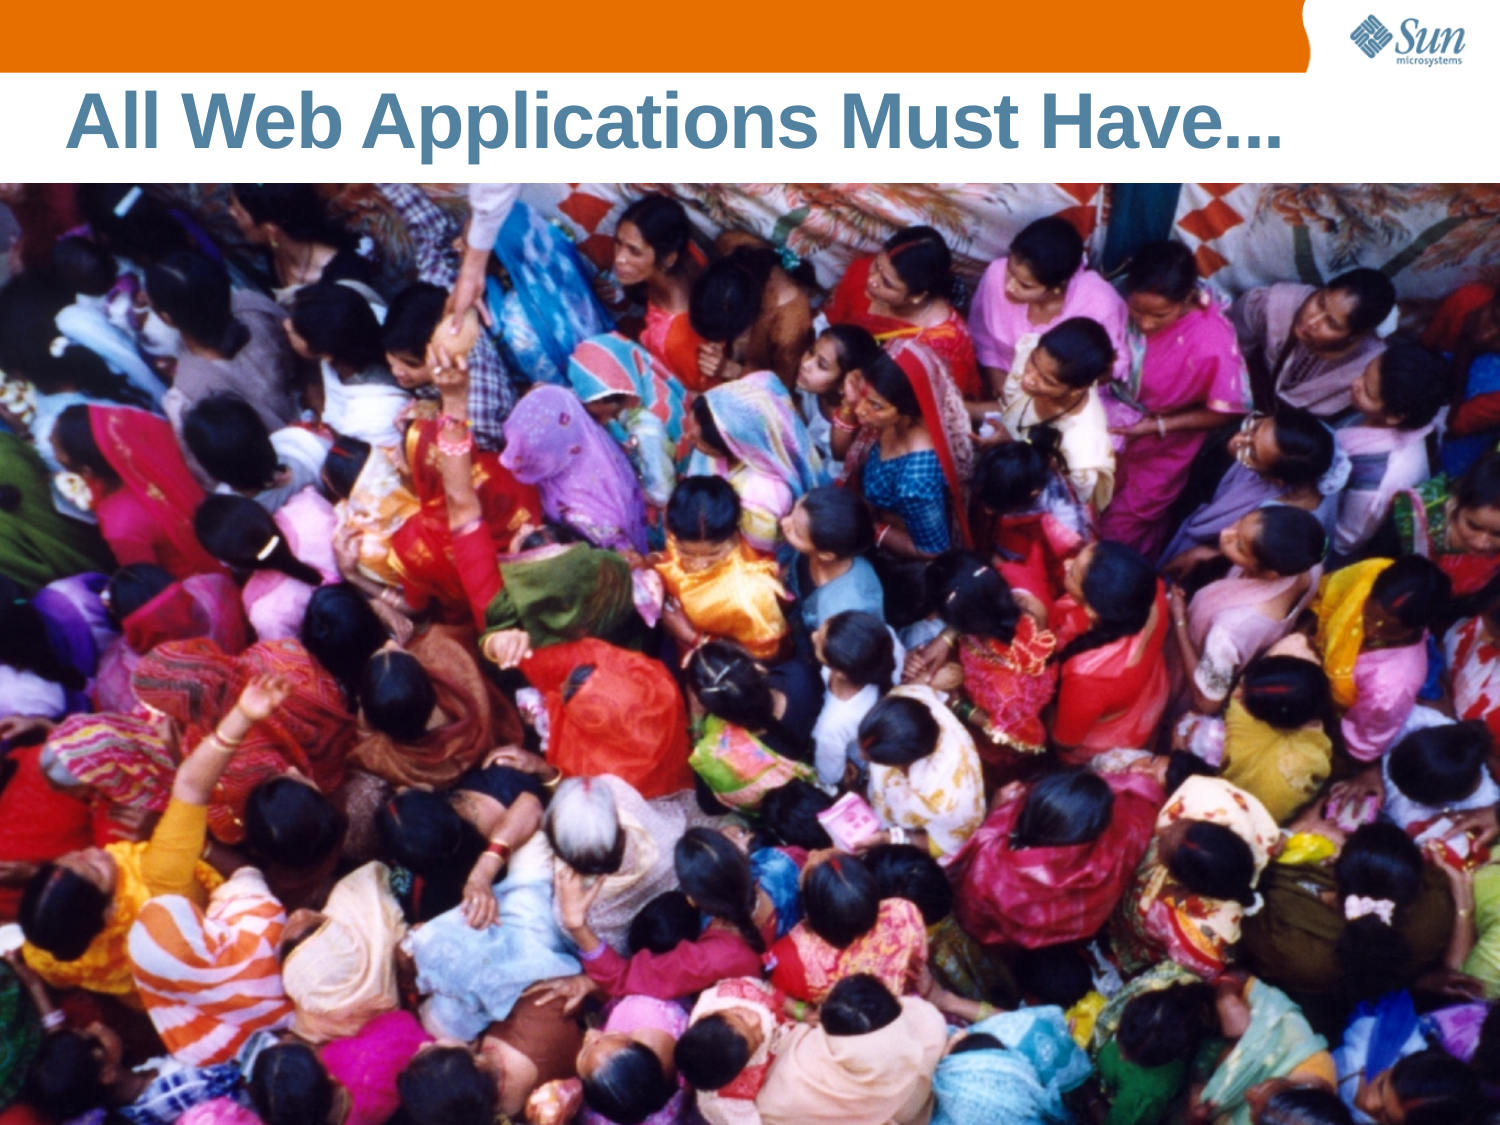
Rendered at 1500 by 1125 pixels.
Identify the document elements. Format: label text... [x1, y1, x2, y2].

picture [0, 183, 1500, 1125]
title All Web Applications Must Have... [64, 84, 1427, 183]
picture [0, 0, 1500, 75]
